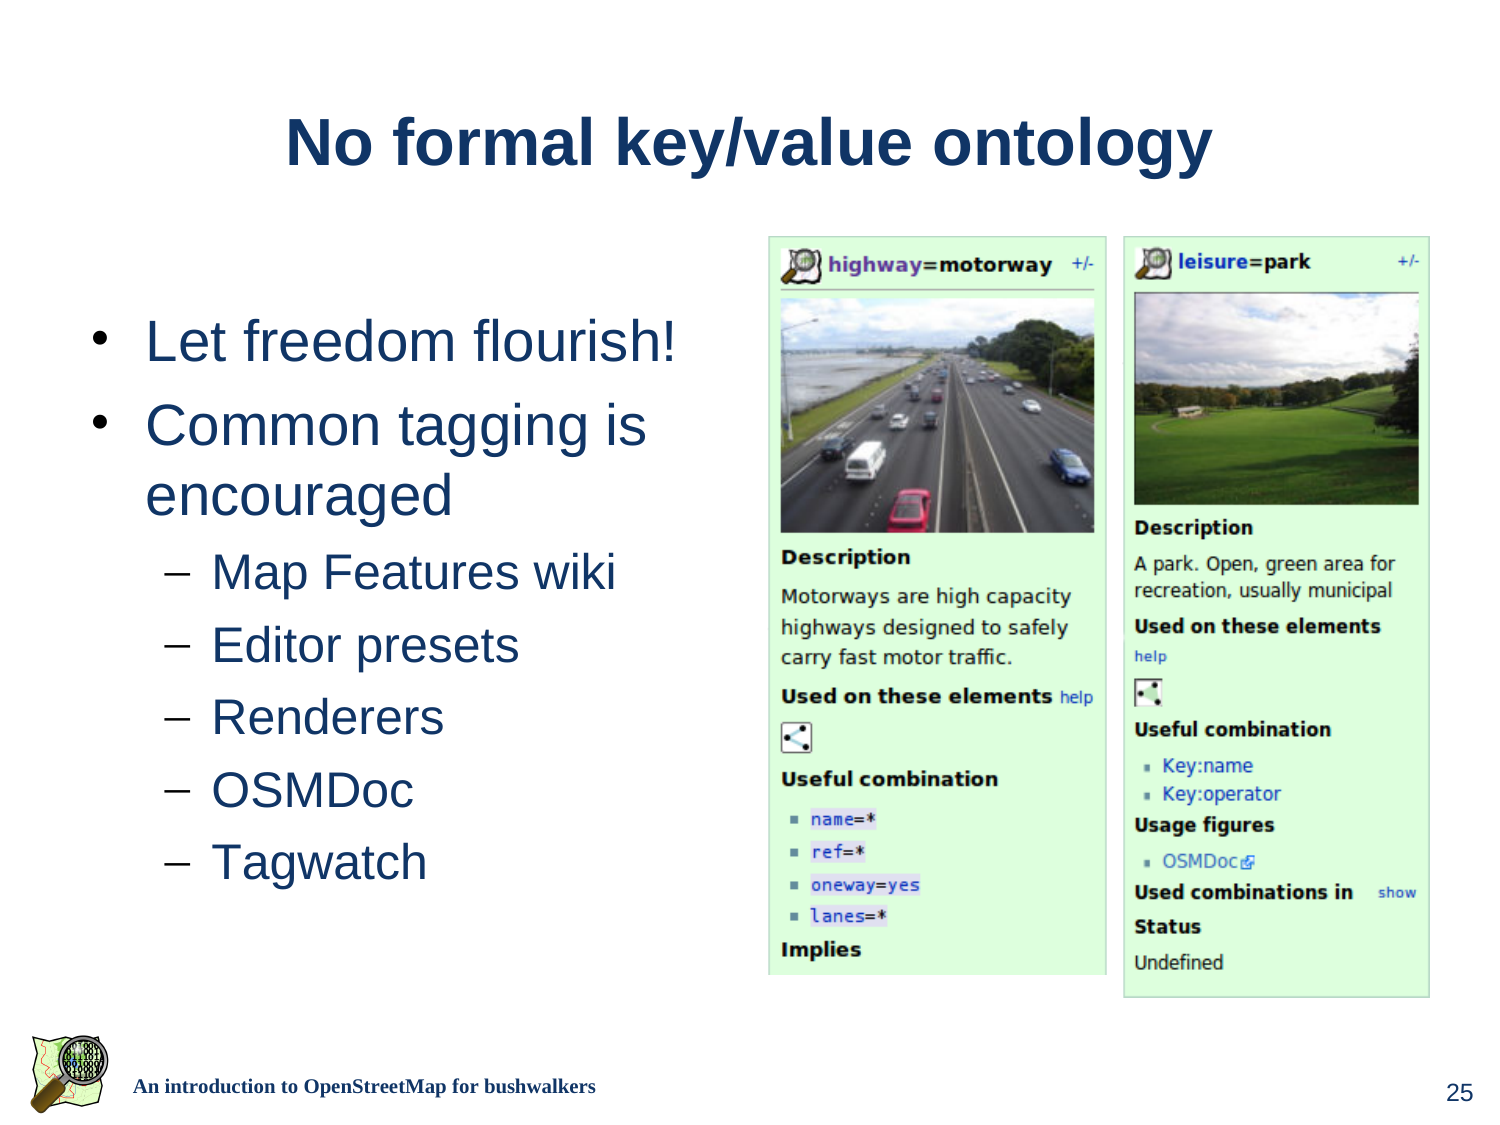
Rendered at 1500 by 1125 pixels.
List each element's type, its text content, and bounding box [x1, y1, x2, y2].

list Let freedom flourish! Common tagging is encouraged Map Features wiki Editor presets Renderers OSMDoc Tagwatch [74, 295, 739, 1038]
picture [767, 236, 1107, 975]
picture [29, 1033, 110, 1114]
picture [1122, 236, 1430, 998]
title No formal key/value ontology [74, 44, 1425, 233]
